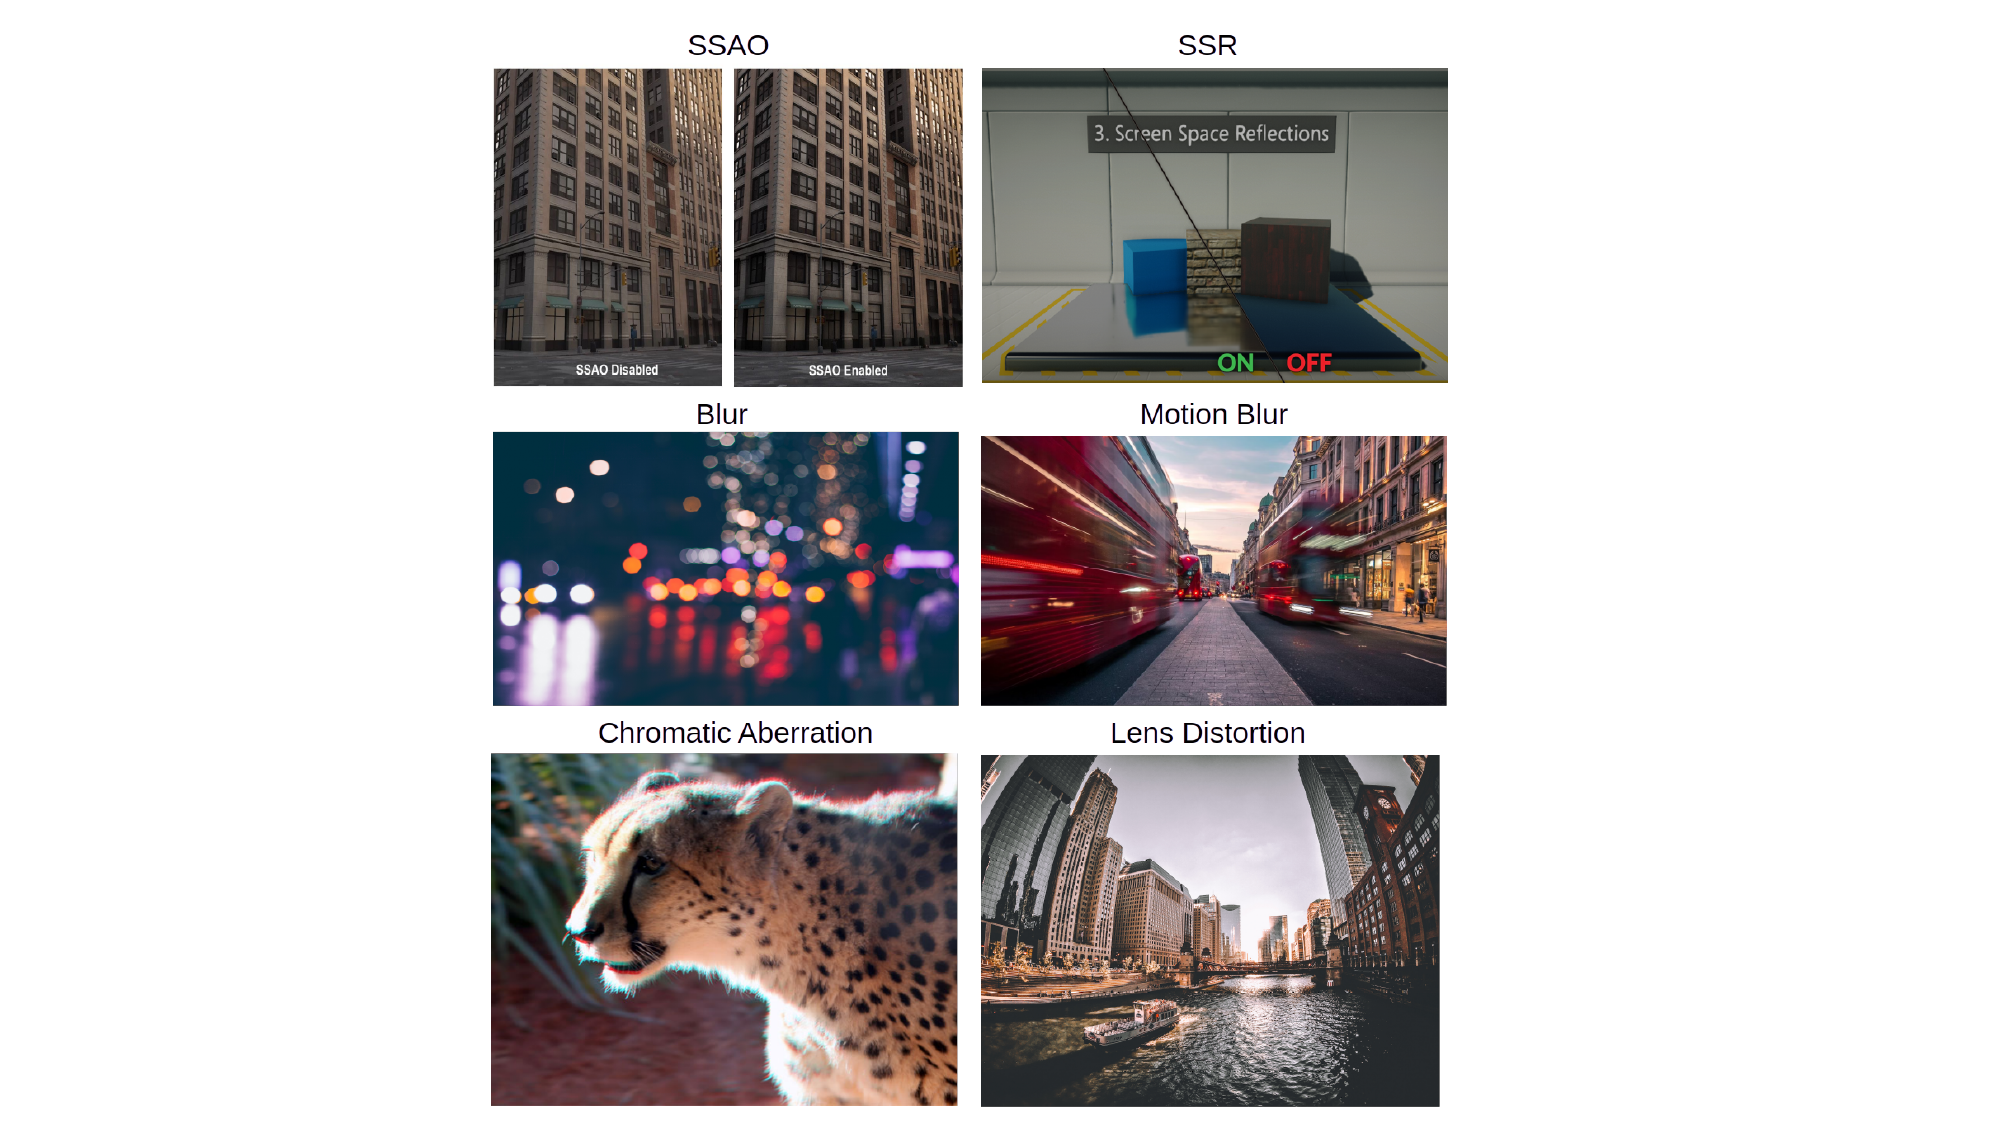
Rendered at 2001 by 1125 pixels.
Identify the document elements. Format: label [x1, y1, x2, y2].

picture [491, 35, 1448, 1107]
